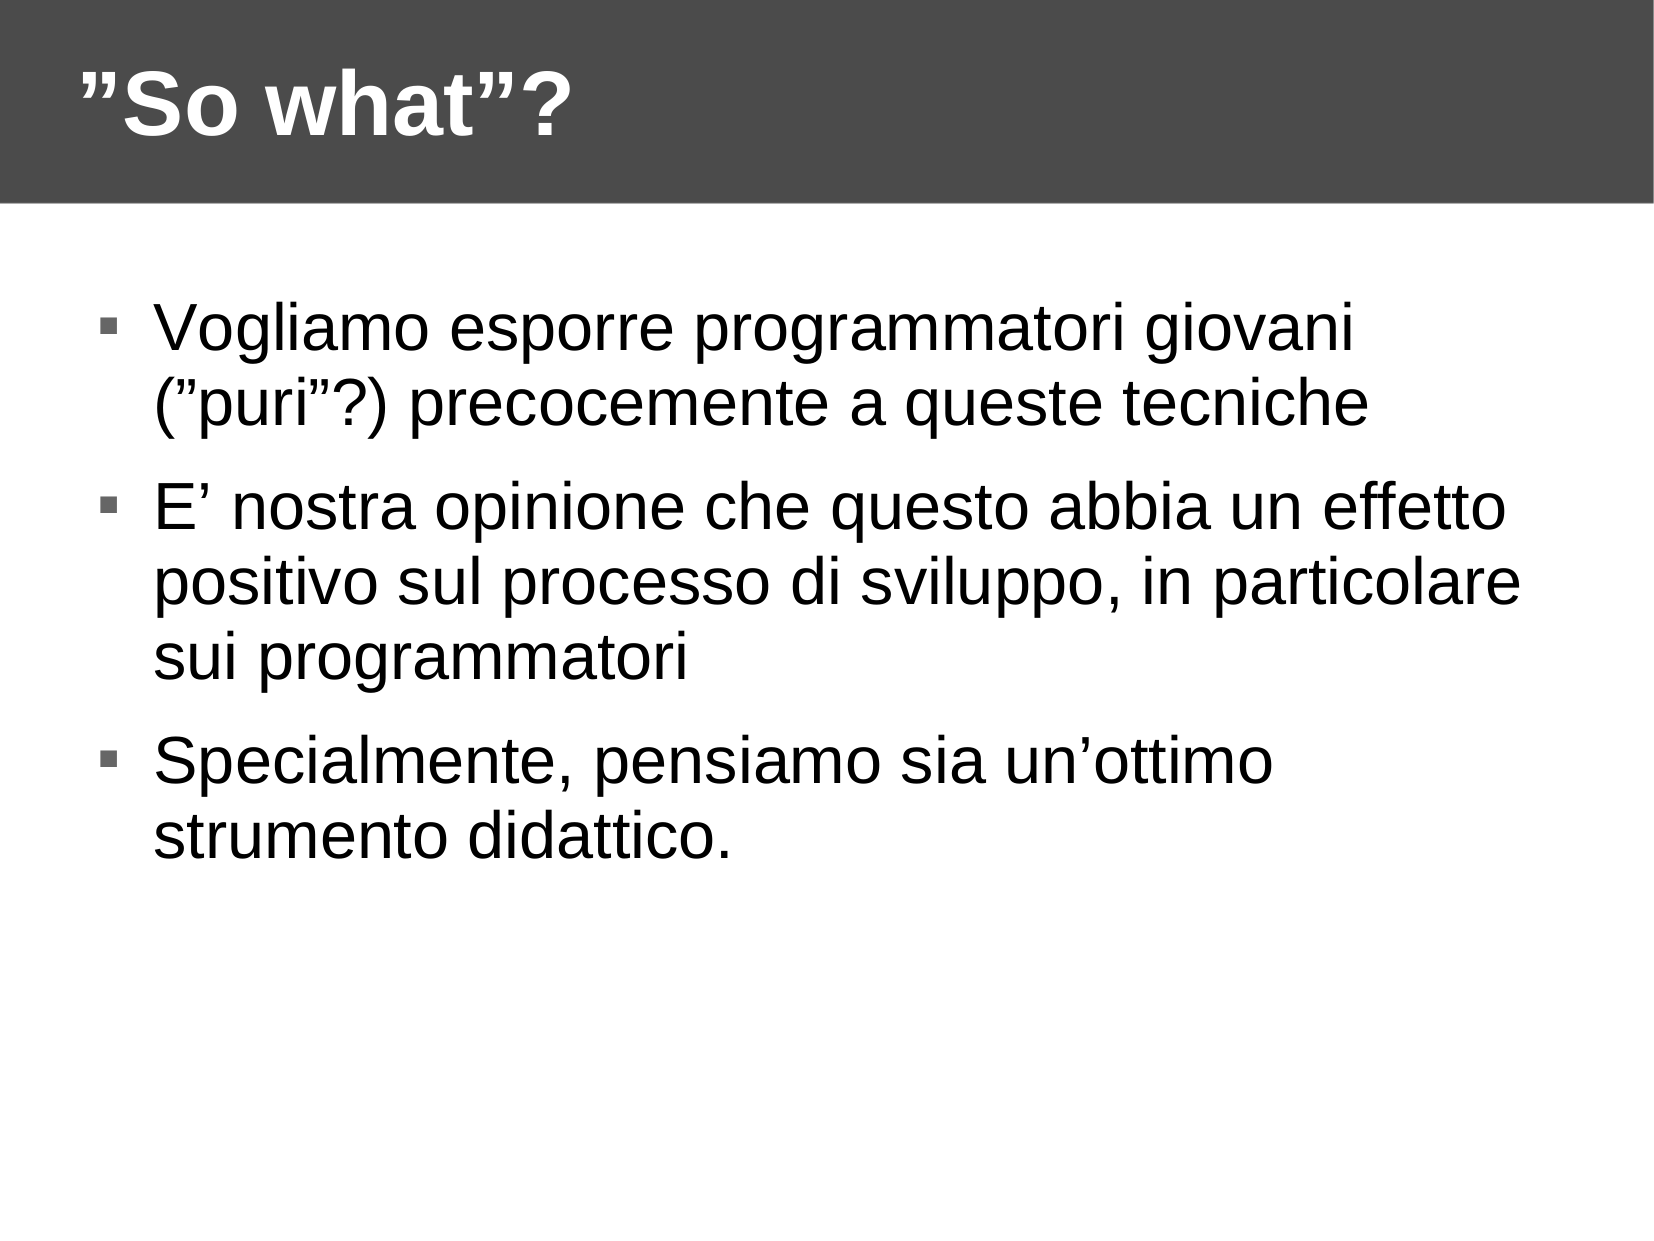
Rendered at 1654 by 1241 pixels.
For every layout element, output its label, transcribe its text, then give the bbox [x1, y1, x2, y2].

title ”So what”? [76, 0, 1565, 208]
picture [0, 0, 1654, 1241]
list Vogliamo esporre programmatori giovani (”puri”?) precocemente a queste tecniche E’ nostra opinione che questo abbia un effetto positivo sul processo di sviluppo, in particolare sui programmatori Specialmente, pensiamo sia un’ottimo strumento didattico. [82, 290, 1571, 1109]
